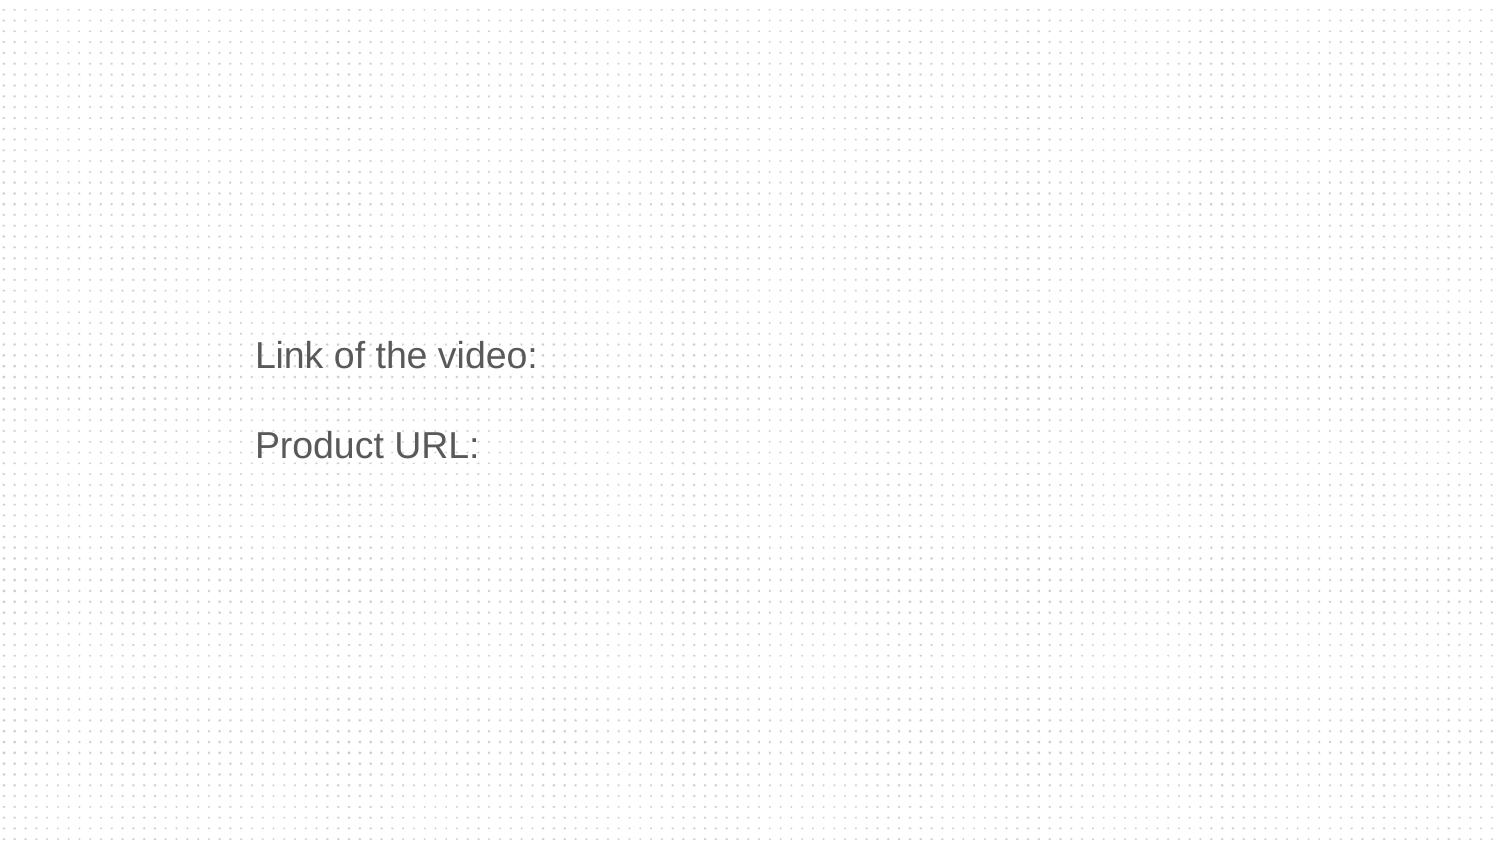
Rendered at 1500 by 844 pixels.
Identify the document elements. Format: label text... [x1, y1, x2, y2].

text_box Link of the video: Product URL: [240, 316, 1290, 481]
picture [0, 0, 1500, 844]
